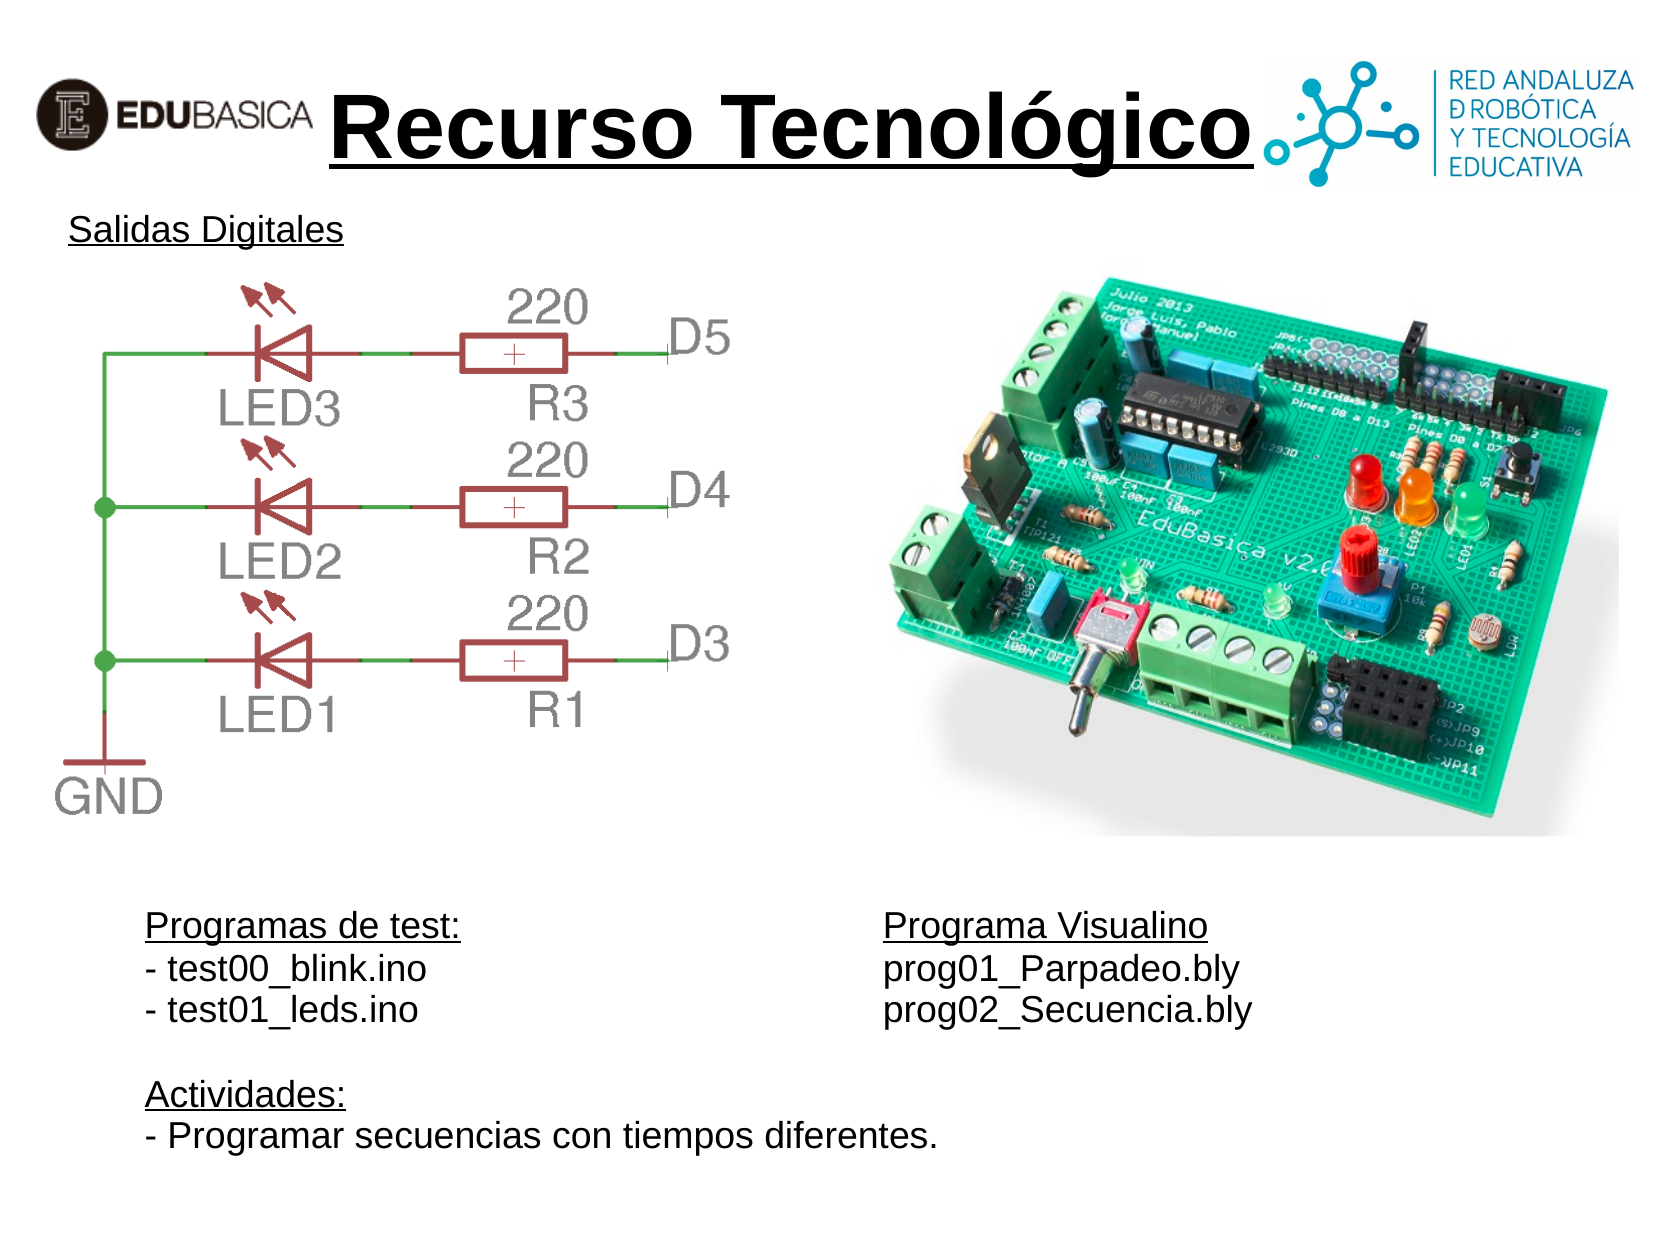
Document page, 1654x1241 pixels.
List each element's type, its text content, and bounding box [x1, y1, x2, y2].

title Recurso Tecnológico [47, 23, 1536, 231]
picture [41, 268, 780, 829]
picture [35, 77, 316, 154]
picture [875, 261, 1619, 839]
text_box Programas de test: Programa Visualino - test00_blink.ino prog01_Parpadeo.bly - test01_leds.ino prog02_Secuencia.bly Actividades: - Programar secuencias con tiempos diferentes. [129, 897, 1560, 1165]
picture [1263, 59, 1636, 190]
text_box Salidas Digitales [53, 200, 360, 258]
